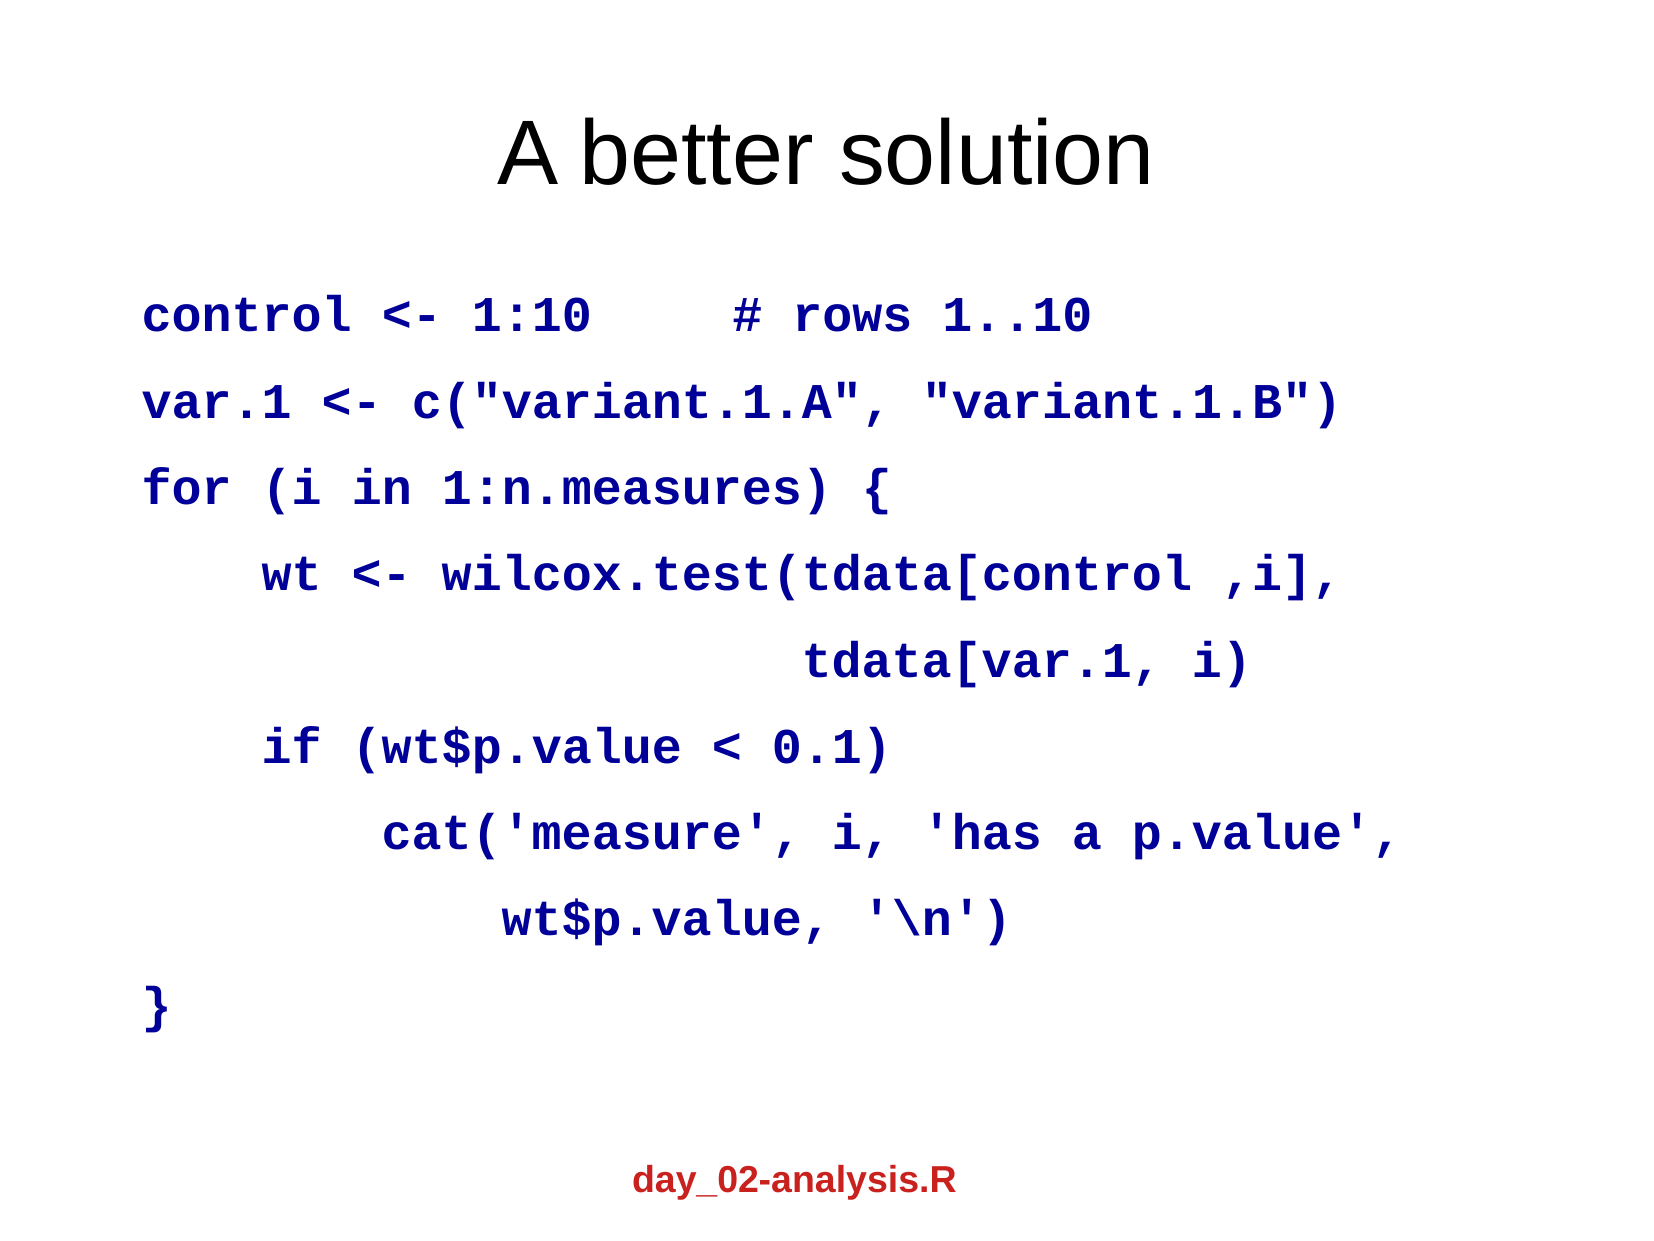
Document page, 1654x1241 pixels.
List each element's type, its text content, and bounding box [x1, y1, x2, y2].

text_box day_02-analysis.R [402, 1151, 1187, 1209]
title A better solution [82, 49, 1571, 257]
list control <- 1:10 # rows 1..10 var.1 <- c("variant.1.A", "variant.1.B") for (i in 1:n.measures) { wt <- wilcox.test(tdata[control ,i], tdata[var.1, i) if (wt$p.value < 0.1) cat('measure', i, 'has a p.value', wt$p.value, '\n') } [82, 290, 1571, 1170]
